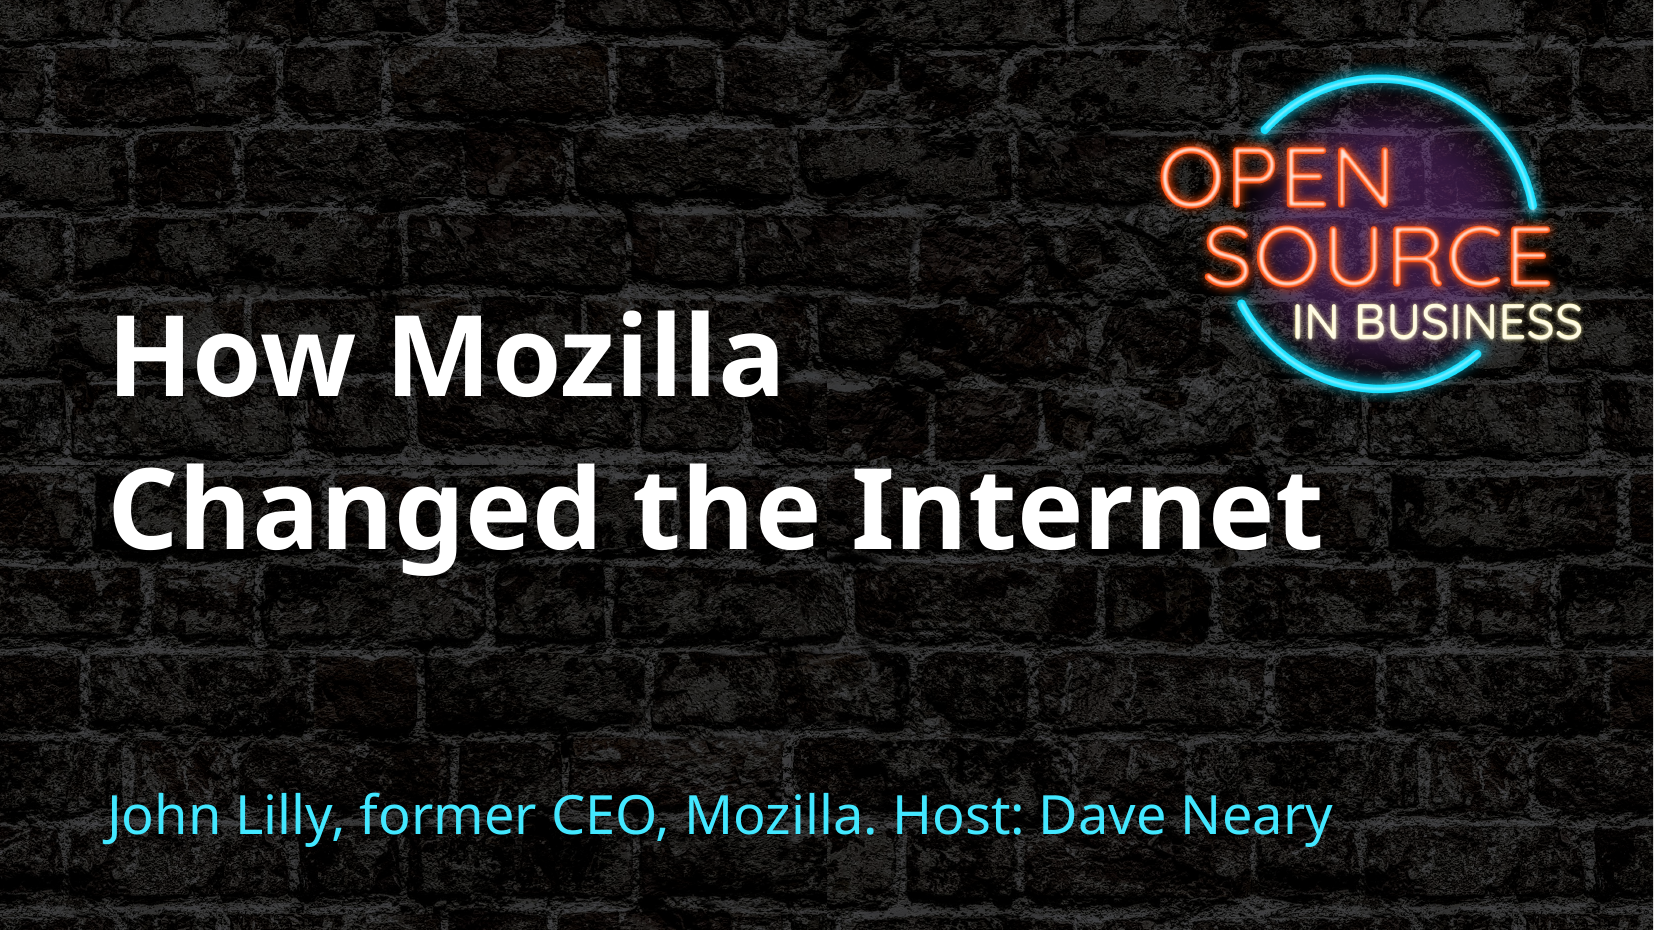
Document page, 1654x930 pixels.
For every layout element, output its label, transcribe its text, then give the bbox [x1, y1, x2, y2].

picture [0, 0, 1654, 930]
title How Mozilla Changed the Internet [107, 154, 1546, 704]
subtitle John Lilly, former CEO, Mozilla. Host: Dave Neary [107, 691, 1544, 851]
